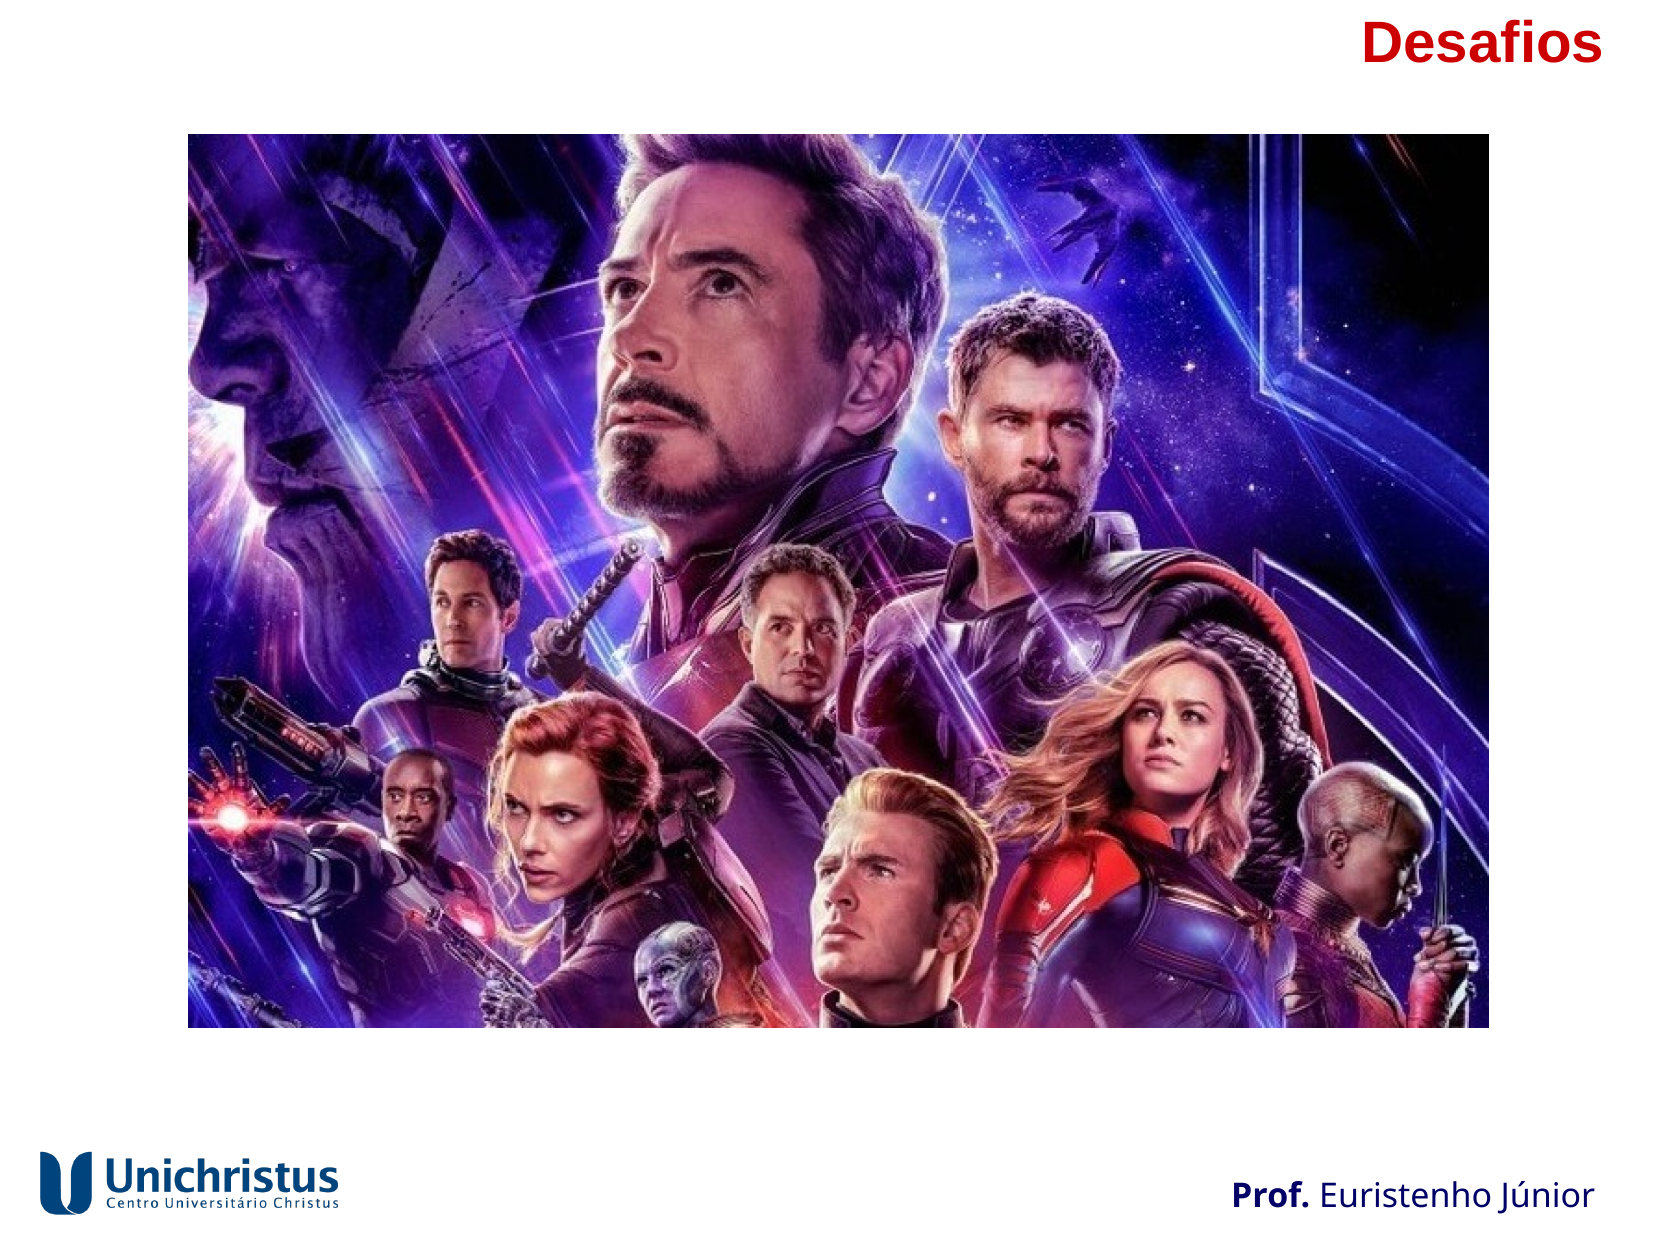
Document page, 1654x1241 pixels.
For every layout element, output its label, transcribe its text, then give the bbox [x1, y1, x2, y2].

text_box Prof. Euristenho Júnior [1216, 1163, 1654, 1224]
picture [35, 1148, 343, 1217]
picture [188, 134, 1489, 1028]
text_box Desafios [1346, 2, 1646, 83]
